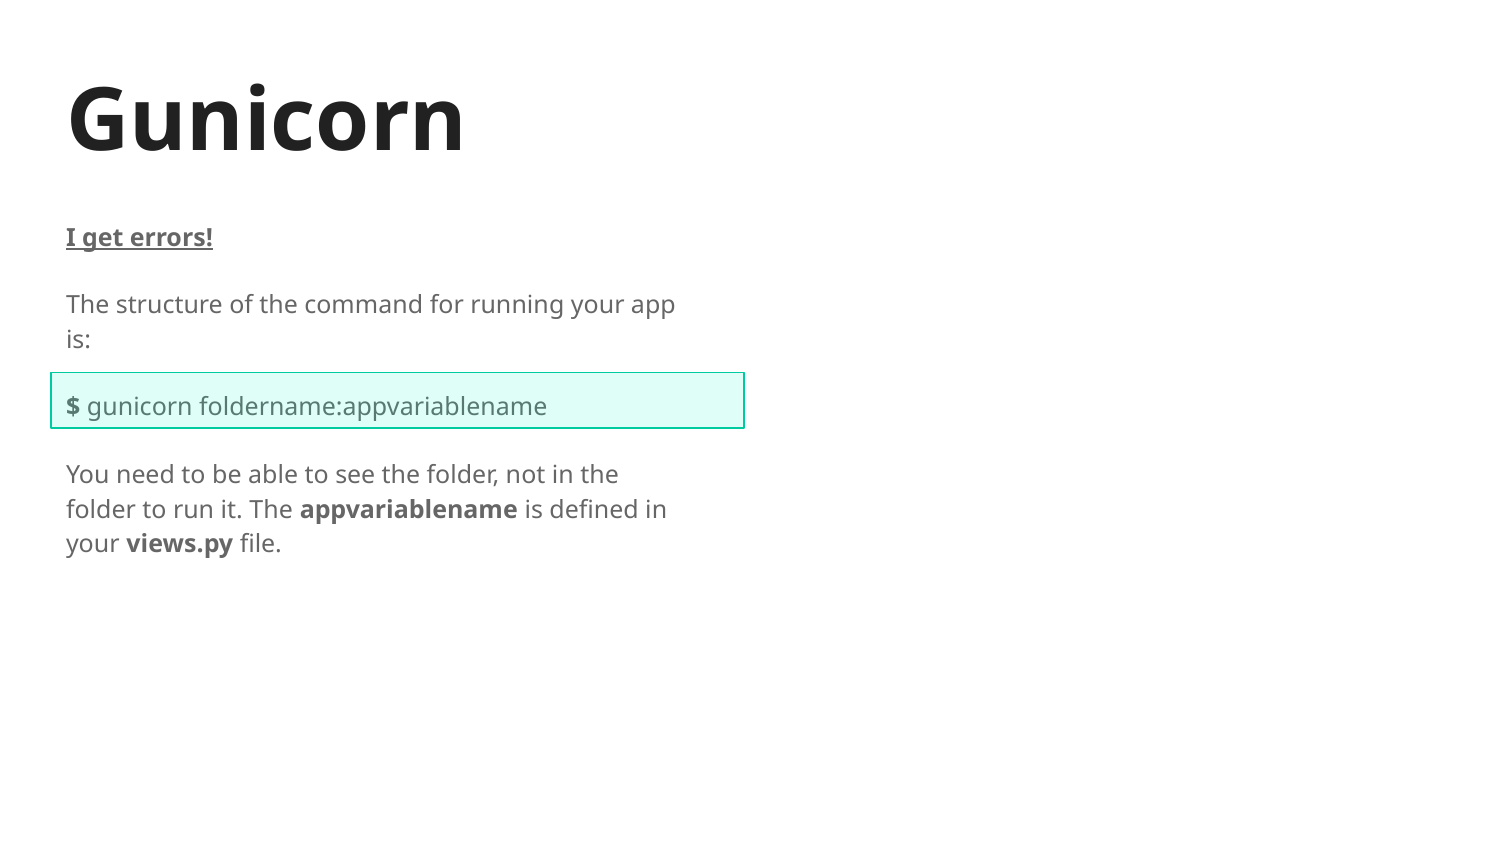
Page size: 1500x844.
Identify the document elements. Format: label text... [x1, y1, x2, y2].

title Gunicorn [51, 48, 1449, 180]
text_box [53, 374, 742, 426]
list I get errors! The structure of the command for running your app is: $ gunicorn foldername:appvariablename You need to be able to see the folder, not in the folder to run it. The appvariablename is defined in your views.py file. [51, 428, 708, 750]
list I get errors! The structure of the command for running your app is: $ gunicorn foldername:appvariablename You need to be able to see the folder, not in the folder to run it. The appvariablename is defined in your views.py file. [51, 201, 708, 372]
